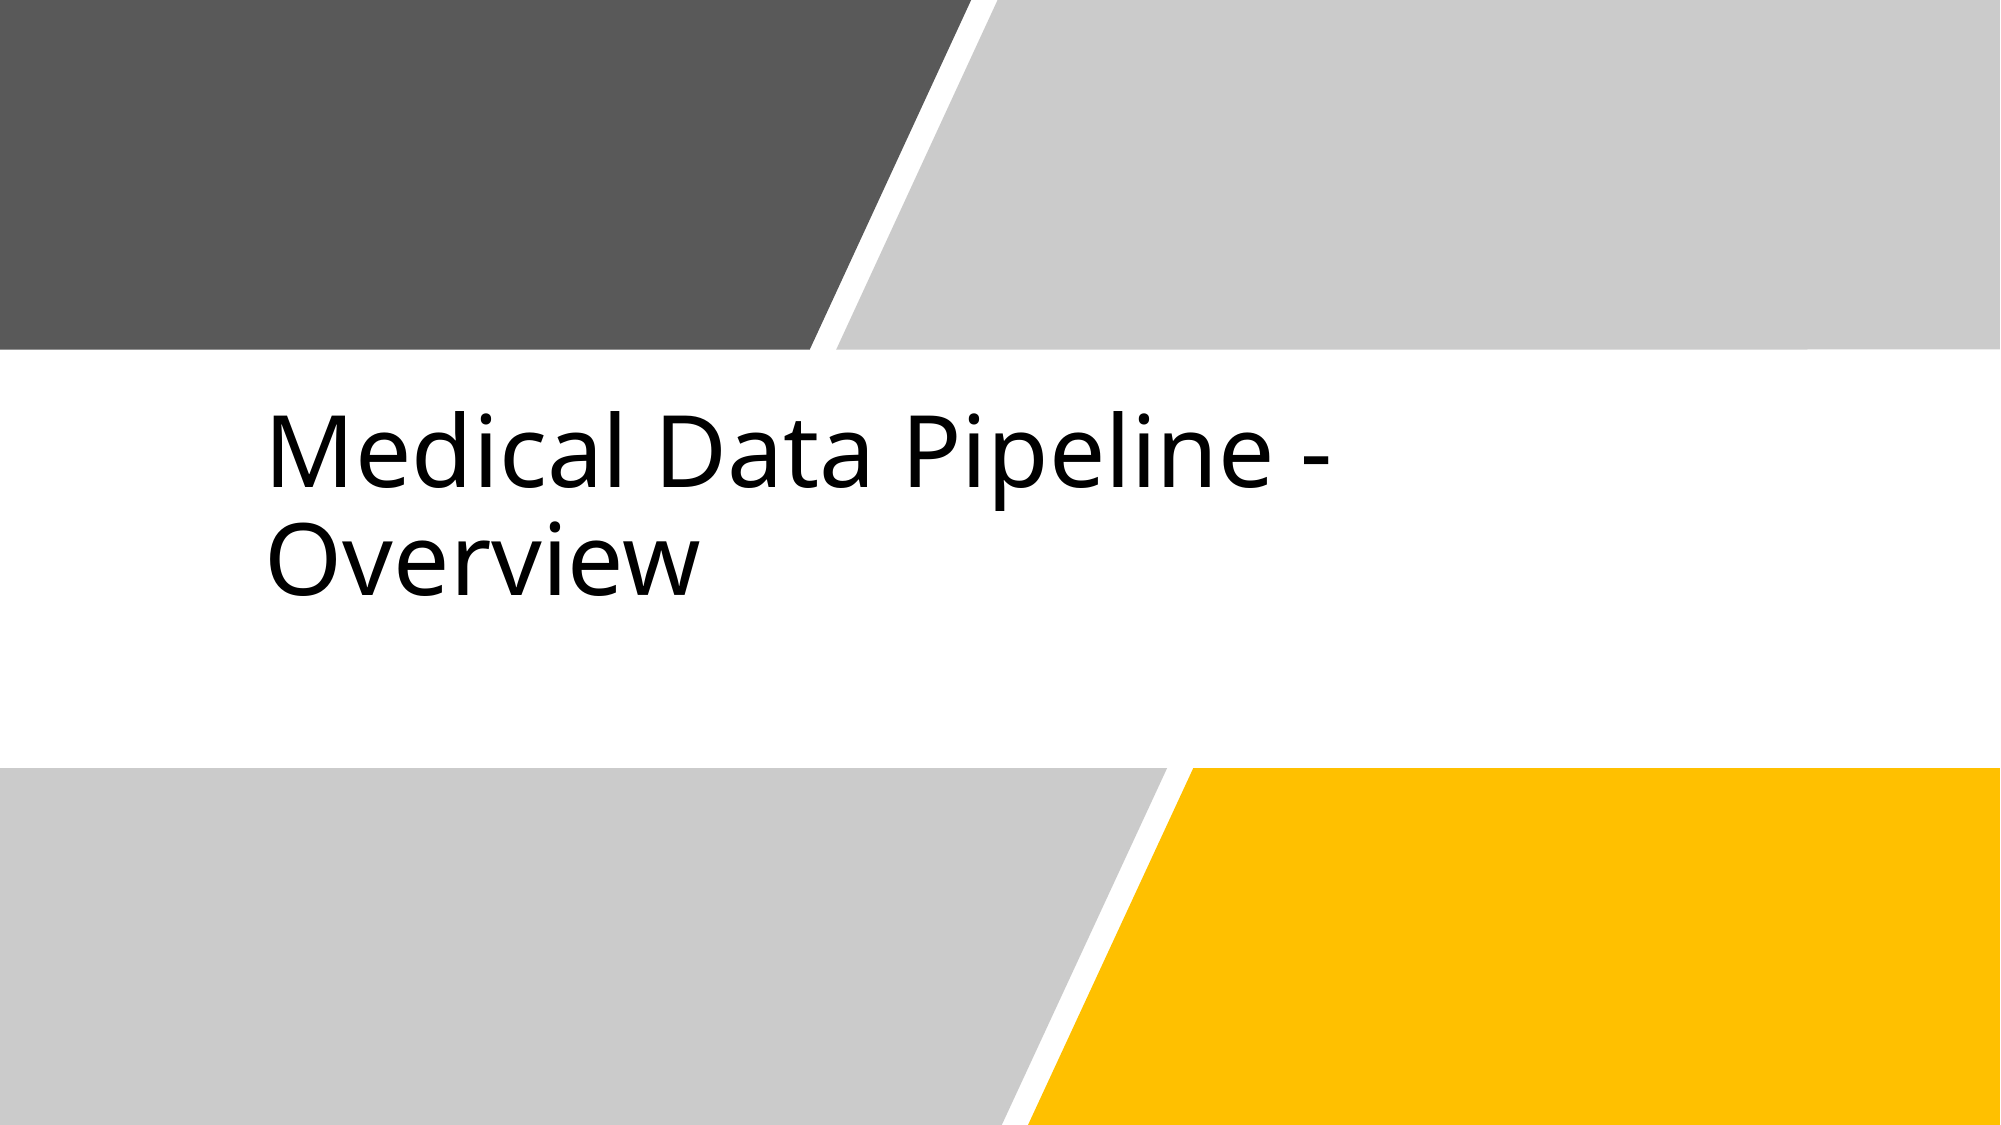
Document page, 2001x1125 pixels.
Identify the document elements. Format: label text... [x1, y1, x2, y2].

title Medical Data Pipeline - Overview [249, 368, 1750, 625]
text_box [1028, 768, 2000, 1125]
text_box [0, 768, 1168, 1125]
text_box [836, 0, 2000, 350]
text_box [0, 0, 972, 350]
